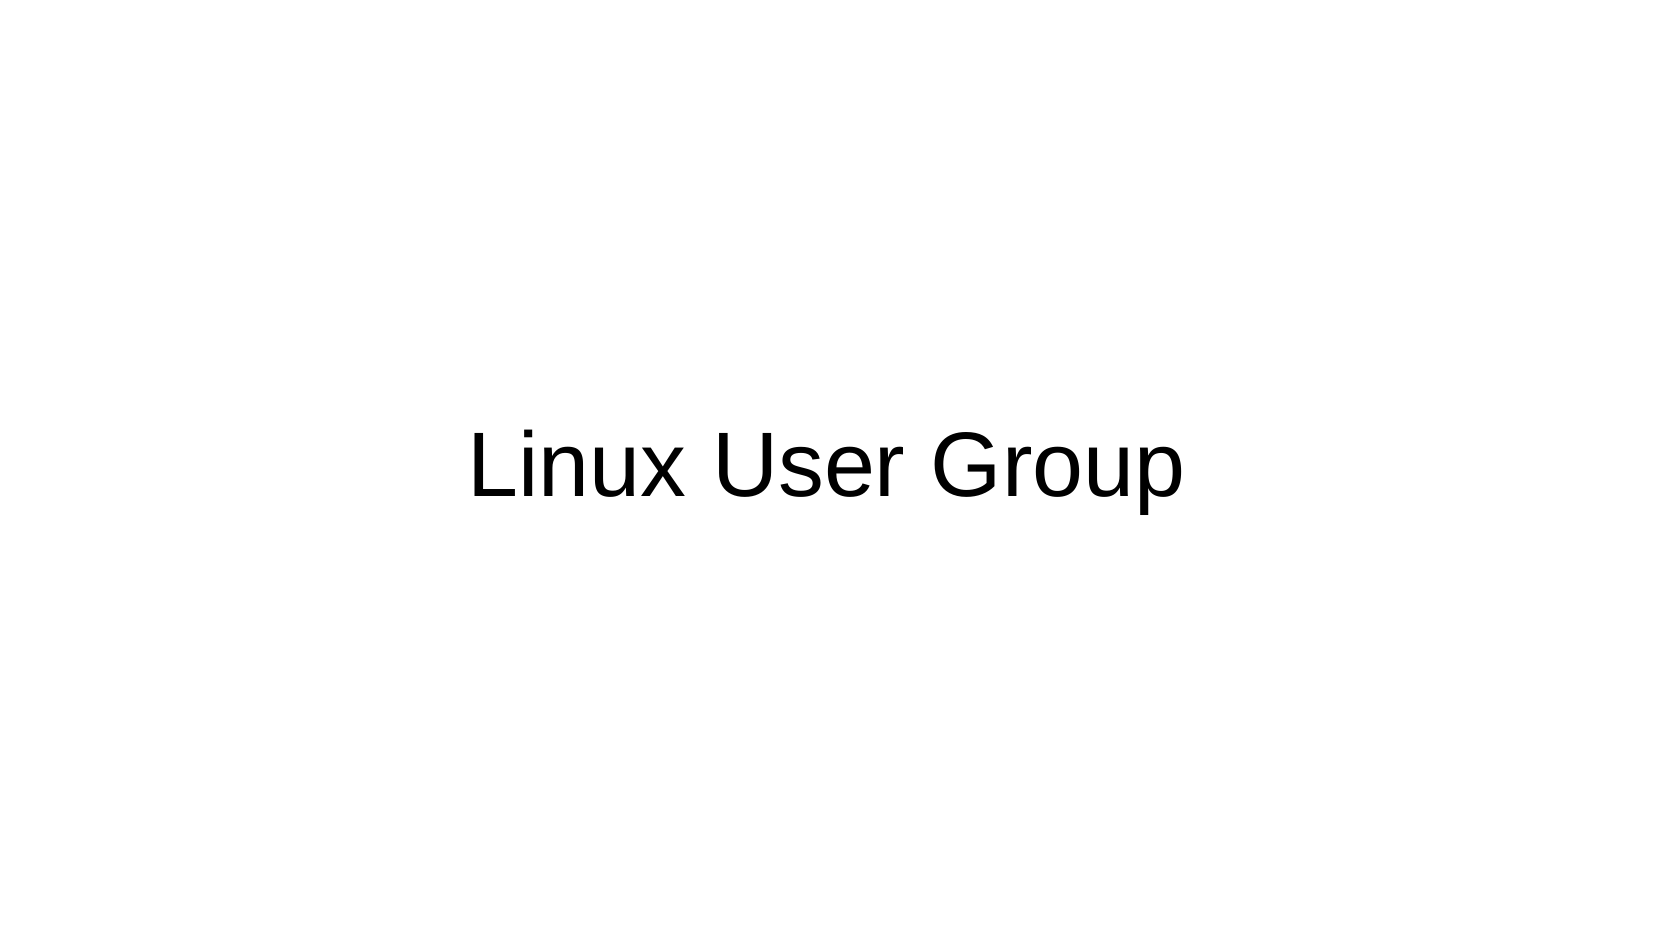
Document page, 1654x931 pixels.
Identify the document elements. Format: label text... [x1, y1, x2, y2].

title Linux User Group [82, 387, 1571, 543]
